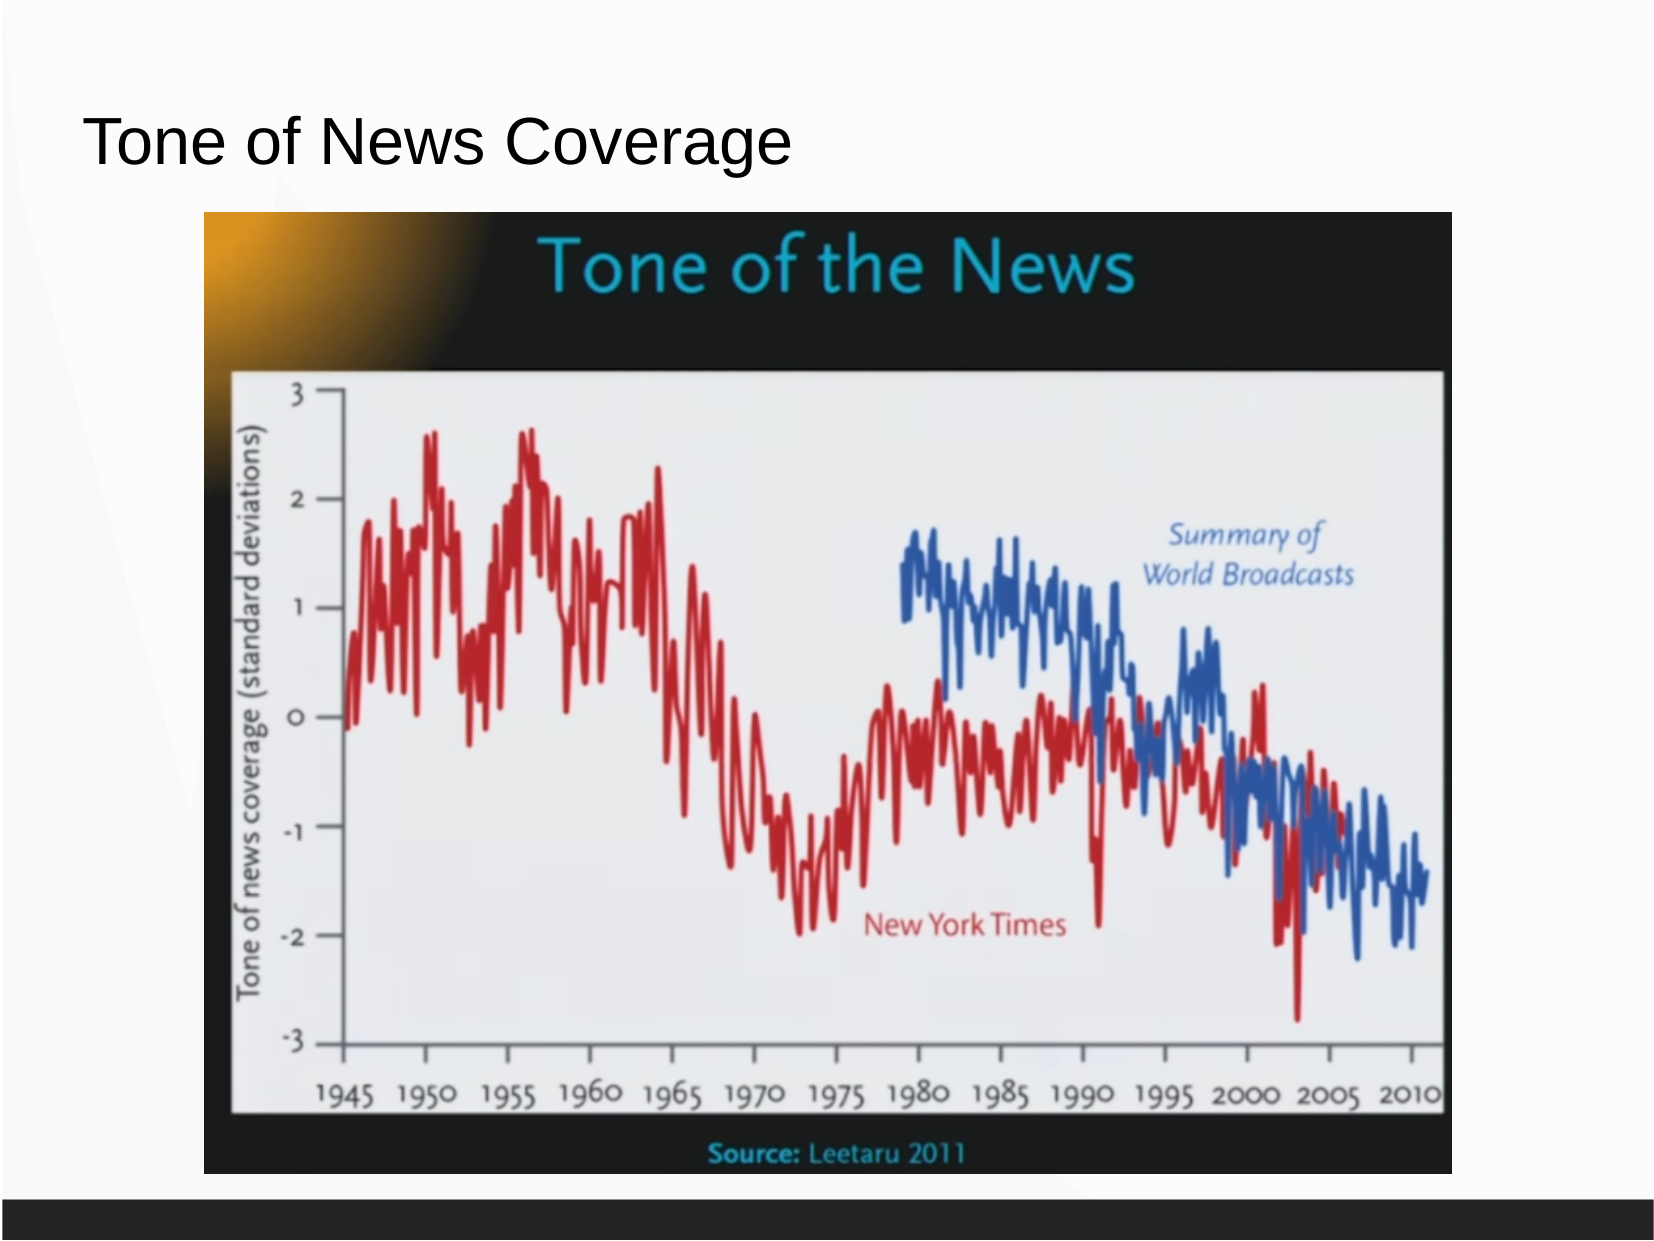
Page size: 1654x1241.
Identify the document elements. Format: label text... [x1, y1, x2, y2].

title Tone of News Coverage [82, 45, 1571, 238]
picture [2, 0, 1654, 1241]
